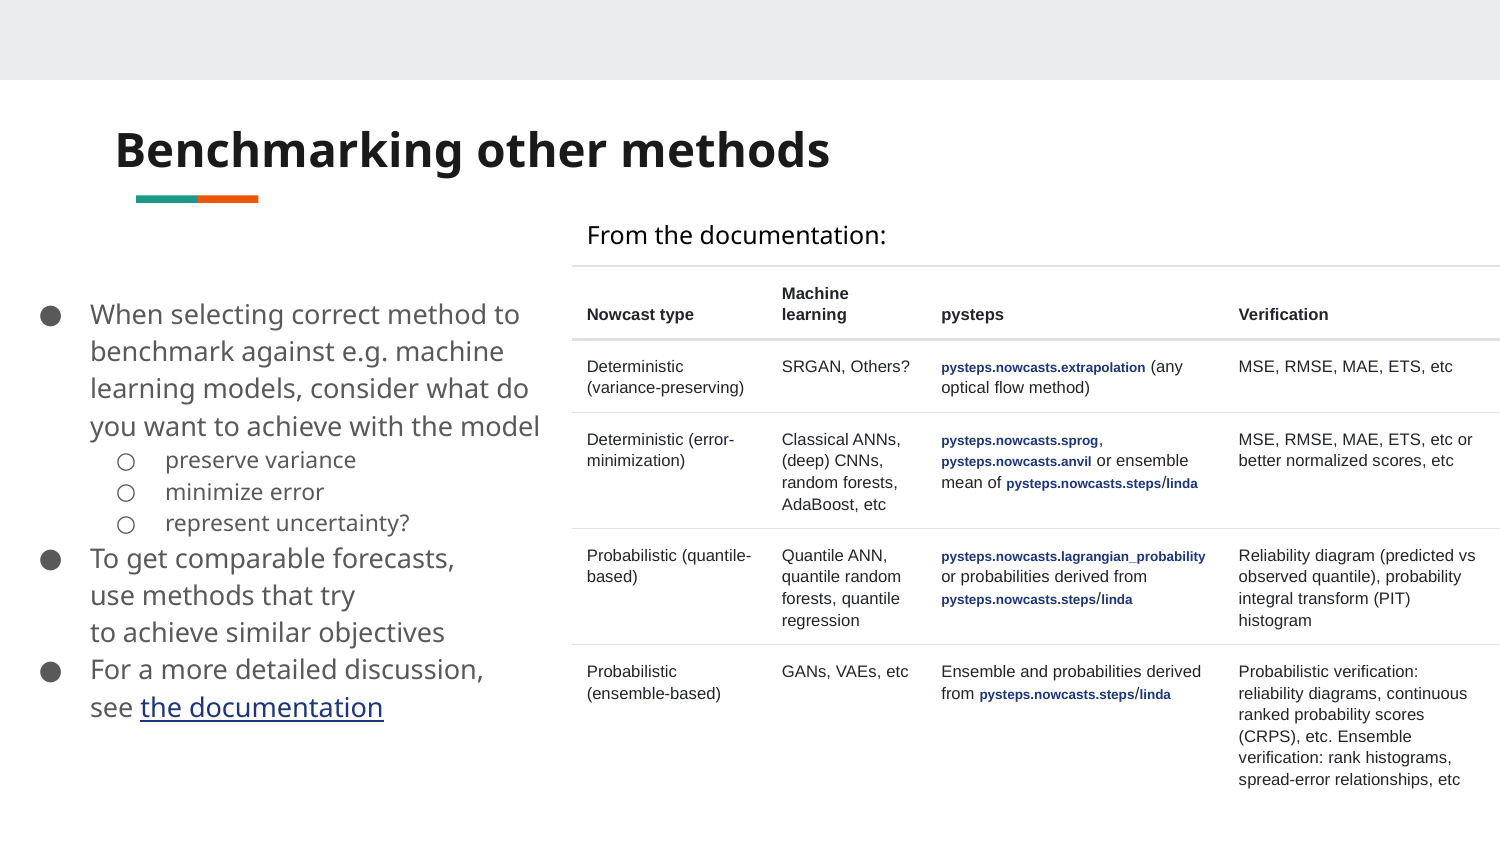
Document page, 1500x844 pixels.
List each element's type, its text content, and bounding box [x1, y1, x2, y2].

table_header pysteps [926, 267, 1224, 338]
title Benchmarking other methods [99, 104, 1371, 193]
table_header Verification [1224, 267, 1500, 338]
table_cell Classical ANNs, (deep) CNNs, random forests, AdaBoost, etc [767, 413, 926, 528]
table_cell Ensemble and probabilities derived from pysteps.nowcasts.steps/linda [926, 645, 1224, 804]
table_cell Probabilistic (ensemble-based) [572, 645, 767, 804]
table_header Machine learning [767, 267, 926, 338]
text_box From the documentation: [571, 204, 965, 265]
table_cell Quantile ANN, quantile random forests, quantile regression [767, 529, 926, 644]
table_cell Reliability diagram (predicted vs observed quantile), probability integral transform (PIT) histogram [1224, 529, 1500, 644]
table_cell SRGAN, Others? [767, 341, 926, 412]
table_cell pysteps.nowcasts.lagrangian_probability or probabilities derived from pysteps.nowcasts.steps/linda [926, 529, 1224, 644]
table_cell pysteps.nowcasts.sprog, pysteps.nowcasts.anvil or ensemble mean of pysteps.nowcasts.steps/linda [926, 413, 1224, 528]
table_cell Deterministic (error-minimization) [572, 413, 767, 528]
table_cell Probabilistic verification: reliability diagrams, continuous ranked probability scores (CRPS), etc. Ensemble verification: rank histograms, spread-error relationships, etc [1224, 645, 1500, 804]
table_cell Probabilistic (quantile-based) [572, 529, 767, 644]
table_cell GANs, VAEs, etc [767, 645, 926, 804]
table_cell pysteps.nowcasts.extrapolation (any optical flow method) [926, 341, 1224, 412]
table_header Nowcast type [572, 267, 767, 338]
table_cell MSE, RMSE, MAE, ETS, etc [1224, 341, 1500, 412]
table_cell Deterministic (variance-preserving) [572, 341, 767, 412]
list When selecting correct method to benchmark against e.g. machine learning models, consider what do you want to achieve with the model preserve variance minimize error represent uncertainty? To get comparable forecasts, use methods that try to achieve similar objectives For a more detailed discussion, see the documentation [0, 277, 572, 811]
table_cell MSE, RMSE, MAE, ETS, etc or better normalized scores, etc [1224, 413, 1500, 528]
